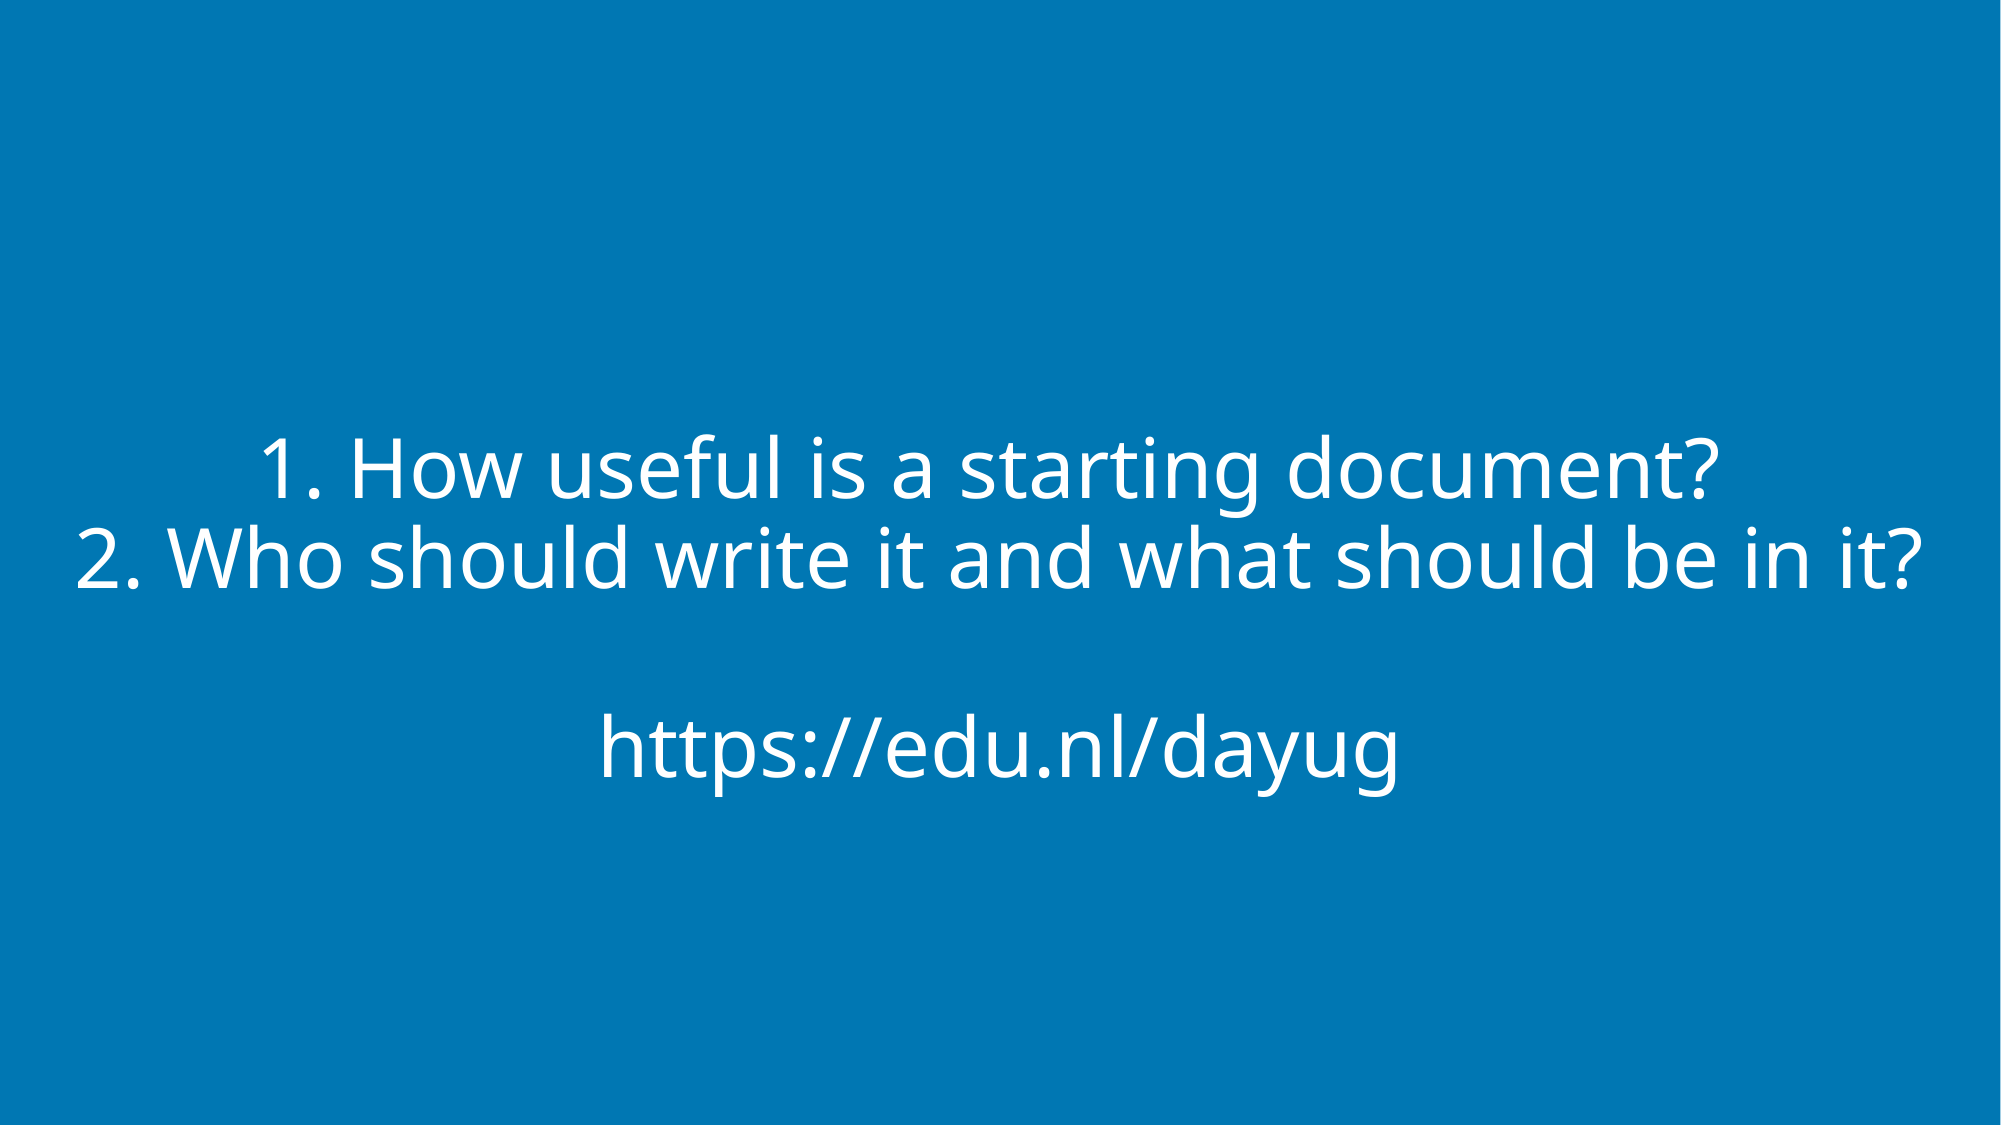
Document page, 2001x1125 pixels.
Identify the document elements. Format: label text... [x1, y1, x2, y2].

list 1. How useful is a starting document? 2. Who should write it and what should be in it? https://edu.nl/dayug [72, 72, 1928, 1053]
